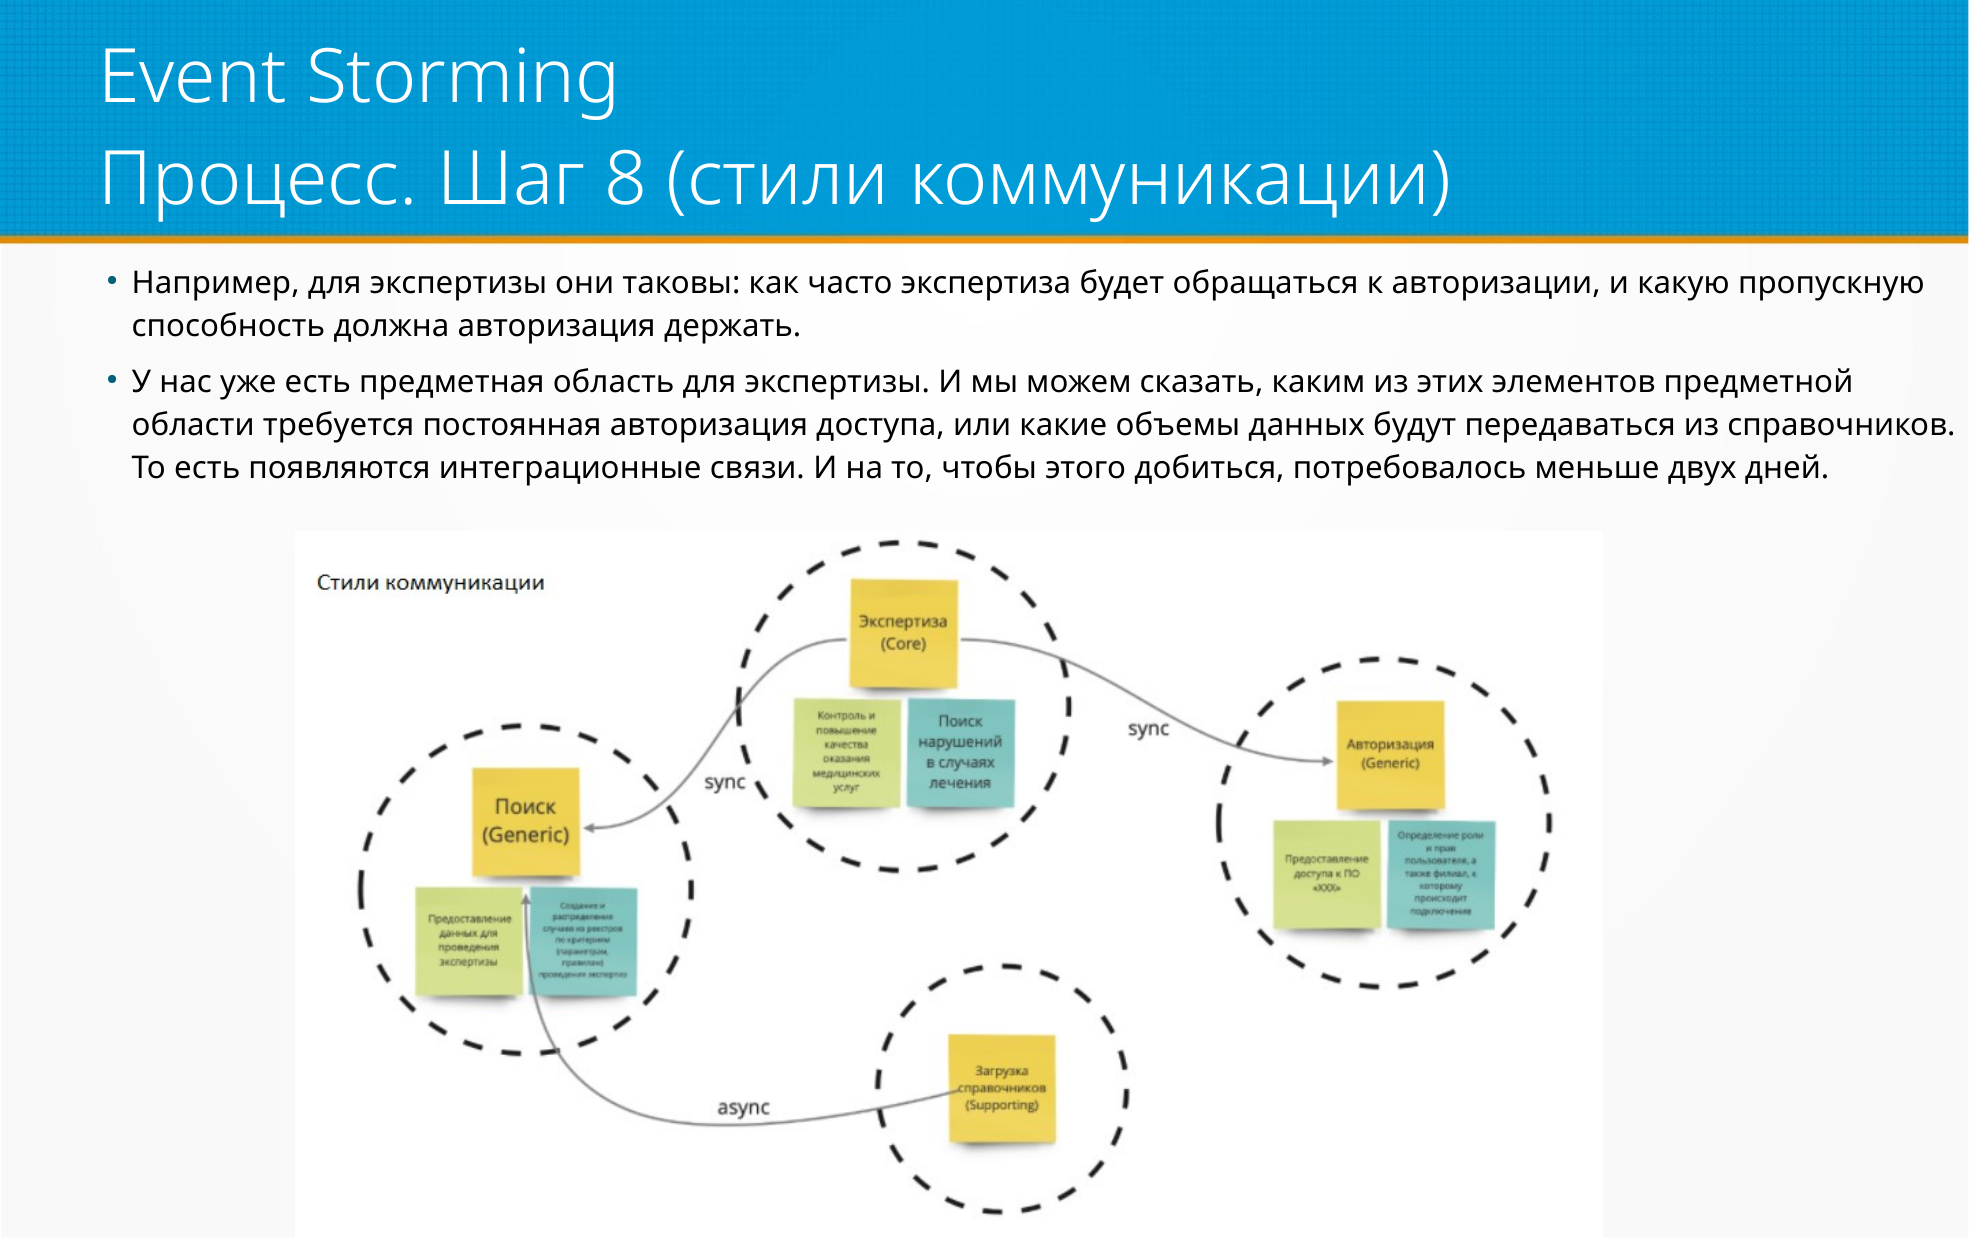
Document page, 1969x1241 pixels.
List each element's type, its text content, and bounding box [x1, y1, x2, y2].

title Event Storming Процесс. Шаг 8 (стили коммуникации) [98, 19, 1926, 227]
list Например, для экспертизы они таковы: как часто экспертиза будет обращаться к авторизации, и какую пропускную способность должна авторизация держать. У нас уже есть предметная область для экспертизы. И мы можем сказать, каким из этих элементов предметной области требуется постоянная авторизация доступа, или какие объемы данных будут передаваться из справочников. То есть появляются интеграционные связи. И на то, чтобы этого добиться, потребовалось меньше двух дней. [98, 259, 1969, 532]
picture [0, 233, 1969, 1241]
